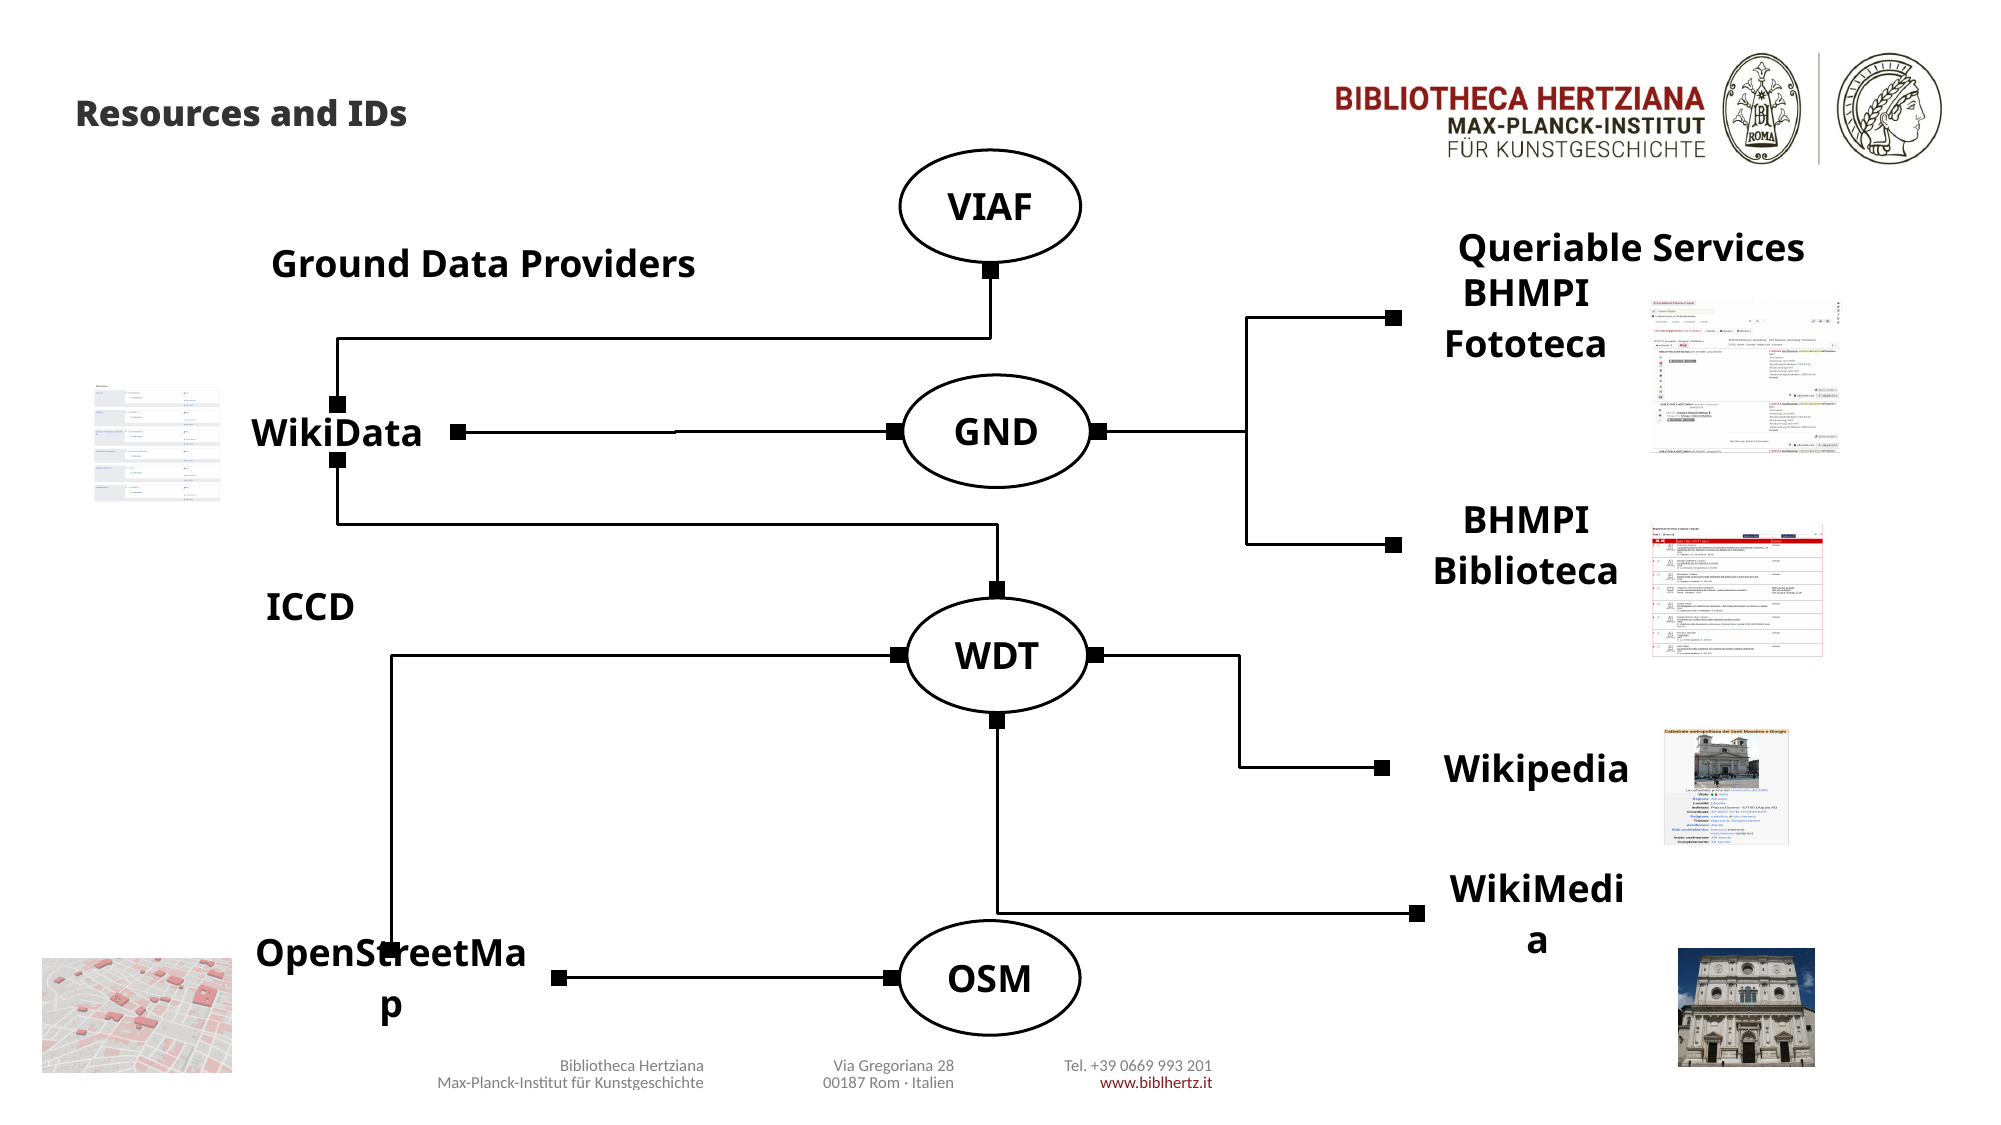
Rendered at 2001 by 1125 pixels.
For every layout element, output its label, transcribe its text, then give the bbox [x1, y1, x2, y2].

picture [1650, 524, 1826, 658]
text_box OpenStreetMap [231, 957, 551, 998]
text_box Wikipedia [1390, 747, 1658, 788]
picture [89, 383, 226, 503]
picture [1658, 727, 1794, 846]
title Resources and IDs [75, 37, 1276, 188]
text_box OSM [899, 920, 1081, 1036]
text_box ICCD [251, 585, 477, 626]
picture [1678, 948, 1815, 1067]
text_box Ground Data Providers [256, 230, 759, 313]
text_box GND [903, 374, 1090, 488]
text_box WikiData [226, 412, 451, 452]
picture [1276, 37, 1951, 182]
picture [42, 958, 232, 1073]
text_box BHMPI Biblioteca [1401, 524, 1650, 565]
text_box BHMPI Fototeca [1401, 297, 1651, 338]
picture [1650, 299, 1842, 453]
text_box Queriable Services [1443, 214, 1859, 297]
text_box WikiMedia [1425, 893, 1651, 934]
text_box VIAF [900, 149, 1081, 263]
text_box WDT [906, 597, 1088, 713]
